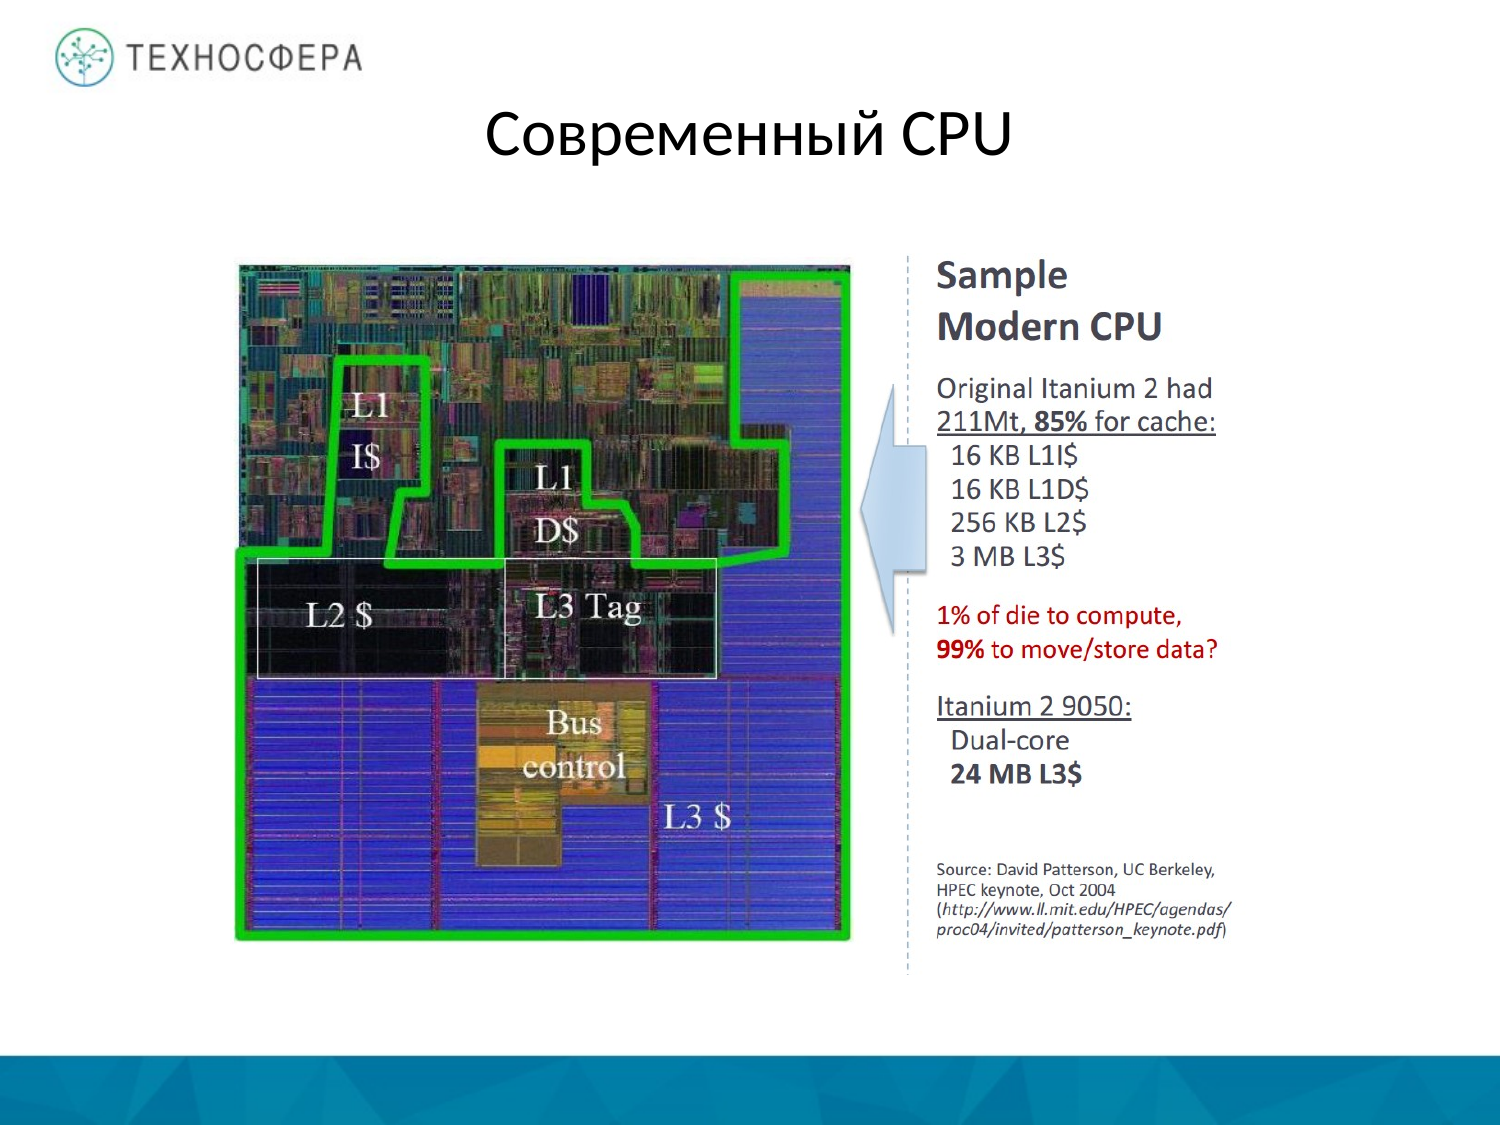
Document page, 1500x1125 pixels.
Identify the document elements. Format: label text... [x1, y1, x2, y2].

title Современный CPU [75, 45, 1425, 233]
picture [0, 0, 1500, 1057]
